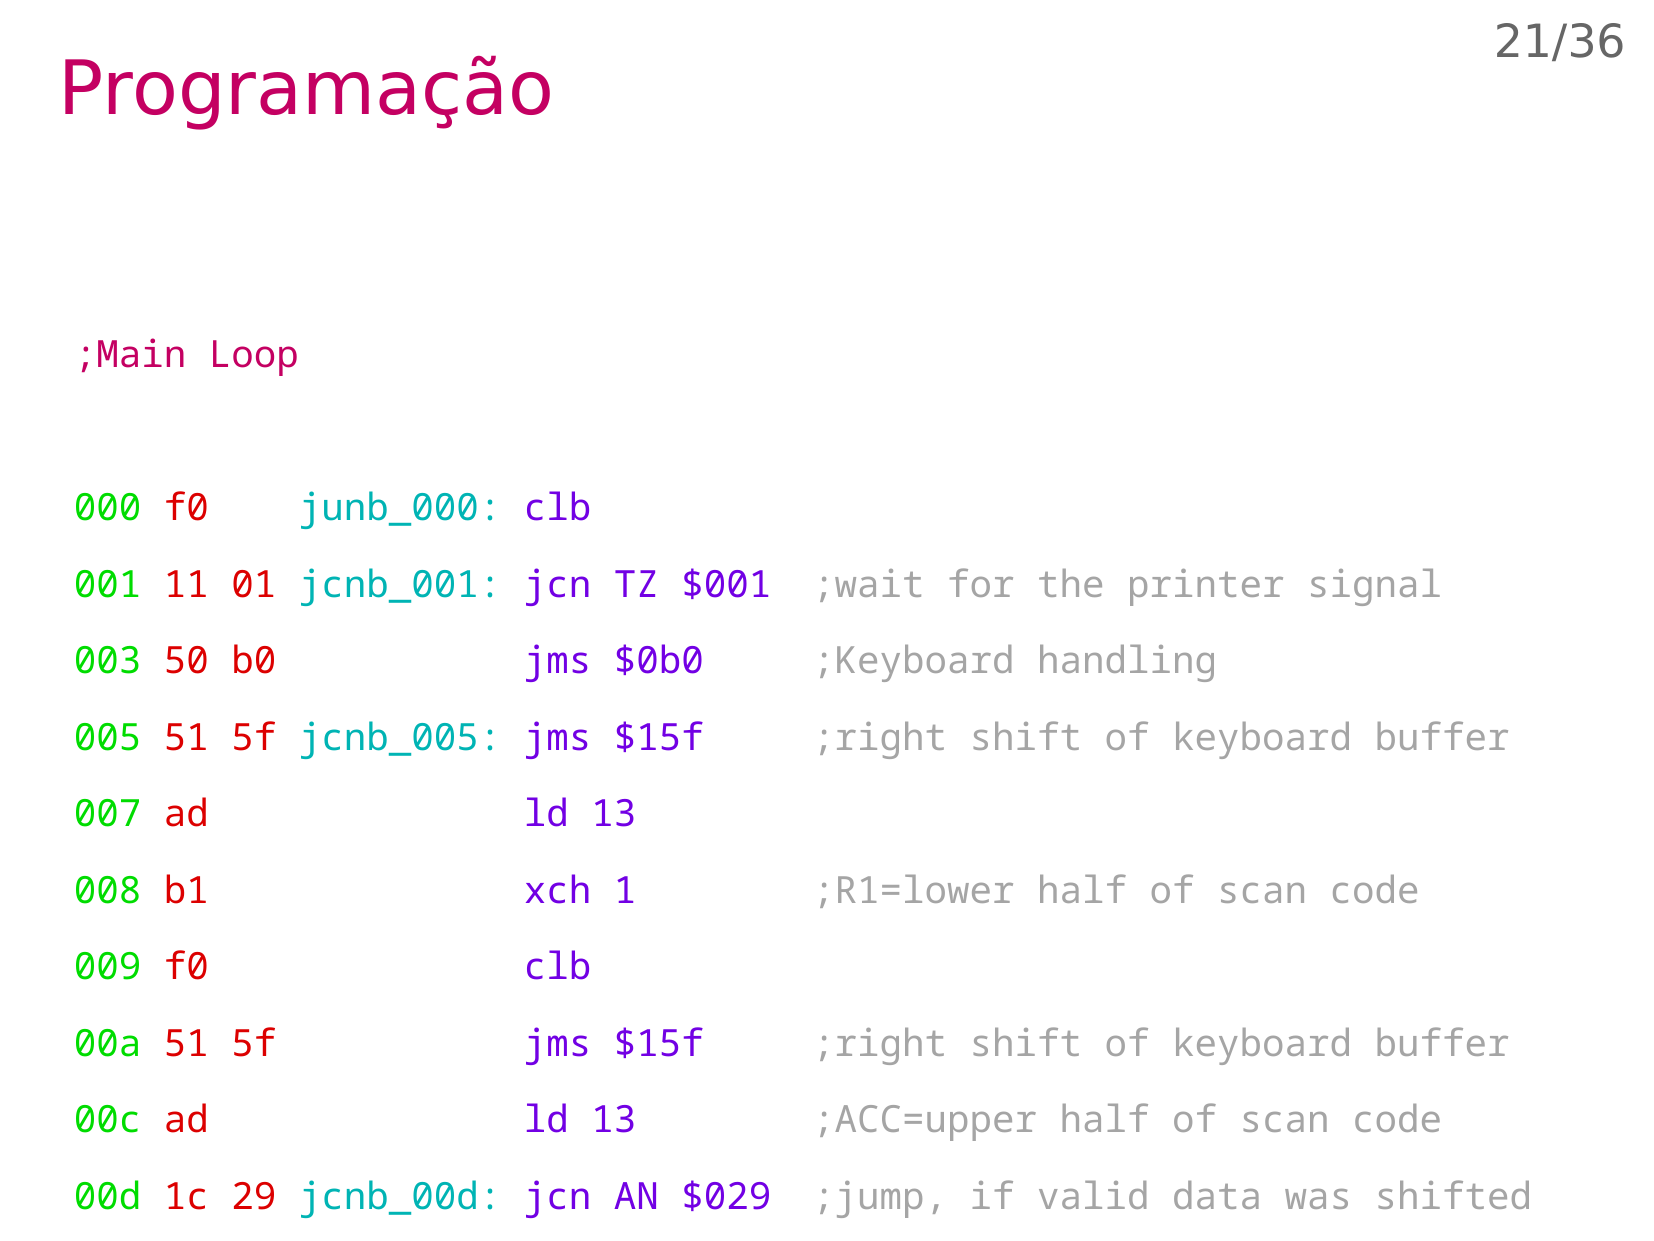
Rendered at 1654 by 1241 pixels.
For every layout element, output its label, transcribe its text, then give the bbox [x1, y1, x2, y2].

text_box ;Main Loop 000 f0 junb_000: clb 001 11 01 jcnb_001: jcn TZ $001 ;wait for the printer signal 003 50 b0 jms $0b0 ;Keyboard handling 005 51 5f jcnb_005: jms $15f ;right shift of keyboard buffer 007 ad ld 13 008 b1 xch 1 ;R1=lower half of scan code 009 f0 clb 00a 51 5f jms $15f ;right shift of keyboard buffer 00c ad ld 13 ;ACC=upper half of scan code 00d 1c 29 jcnb_00d: jcn AN $029 ;jump, if valid data was shifted [59, 294, 1595, 1137]
title Programação [59, 29, 1625, 148]
